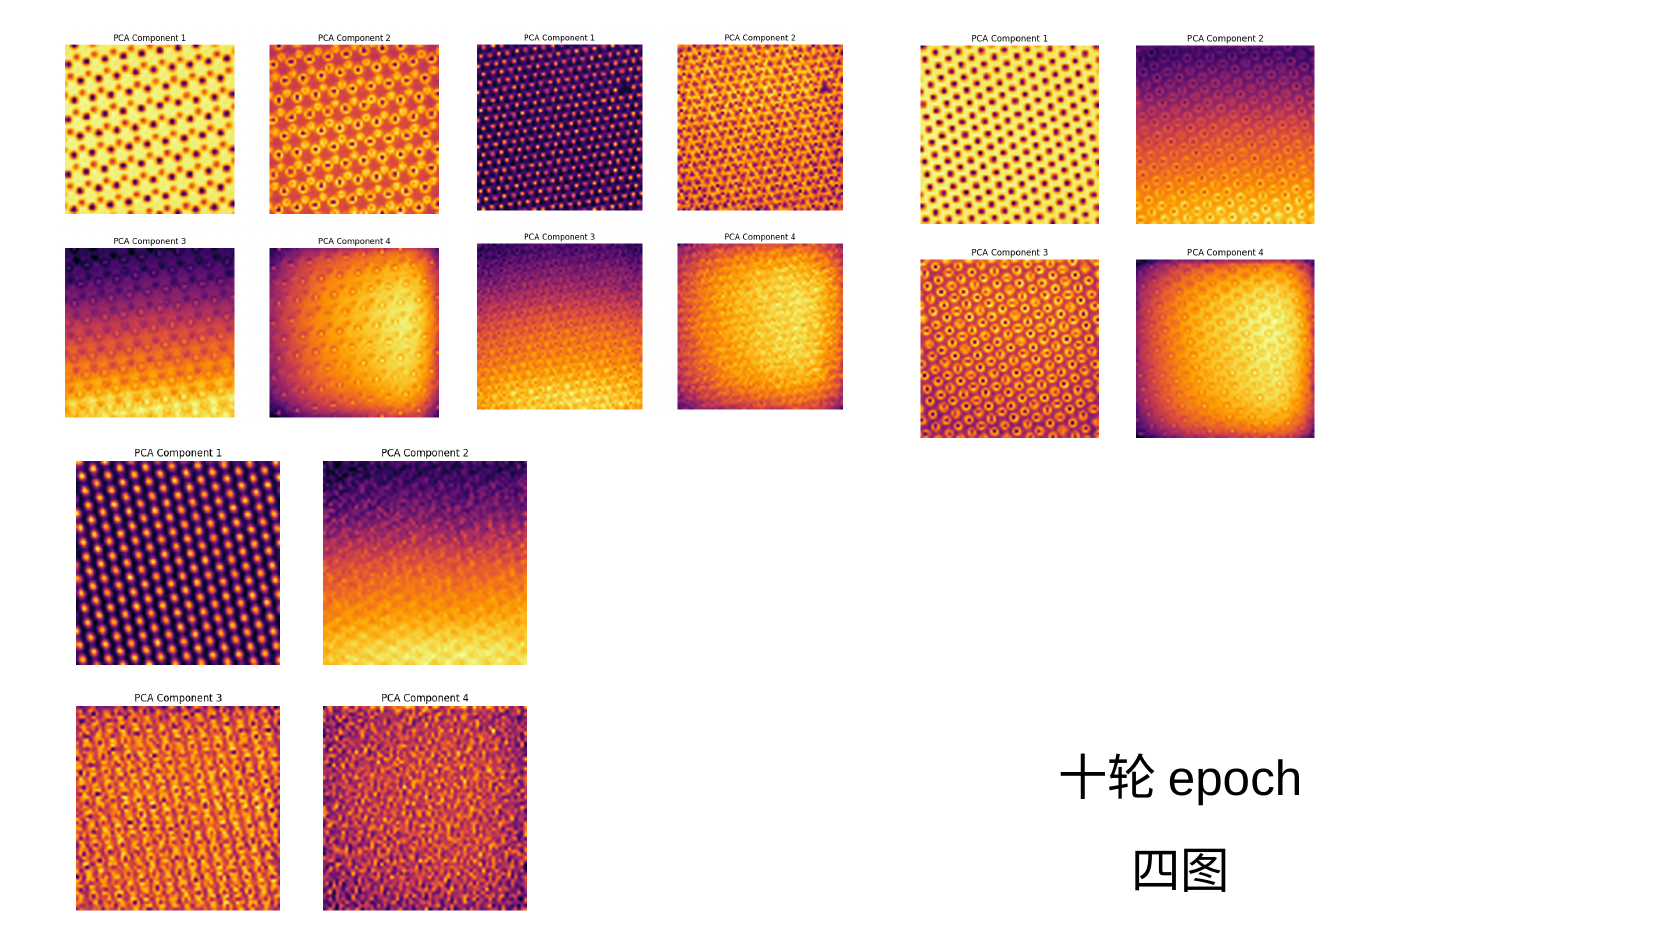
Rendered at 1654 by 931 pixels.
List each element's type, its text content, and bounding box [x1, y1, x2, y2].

list 十轮epoch 四图 [915, 738, 1394, 905]
picture [70, 442, 532, 916]
picture [472, 29, 847, 414]
picture [60, 29, 443, 422]
picture [915, 29, 1319, 443]
